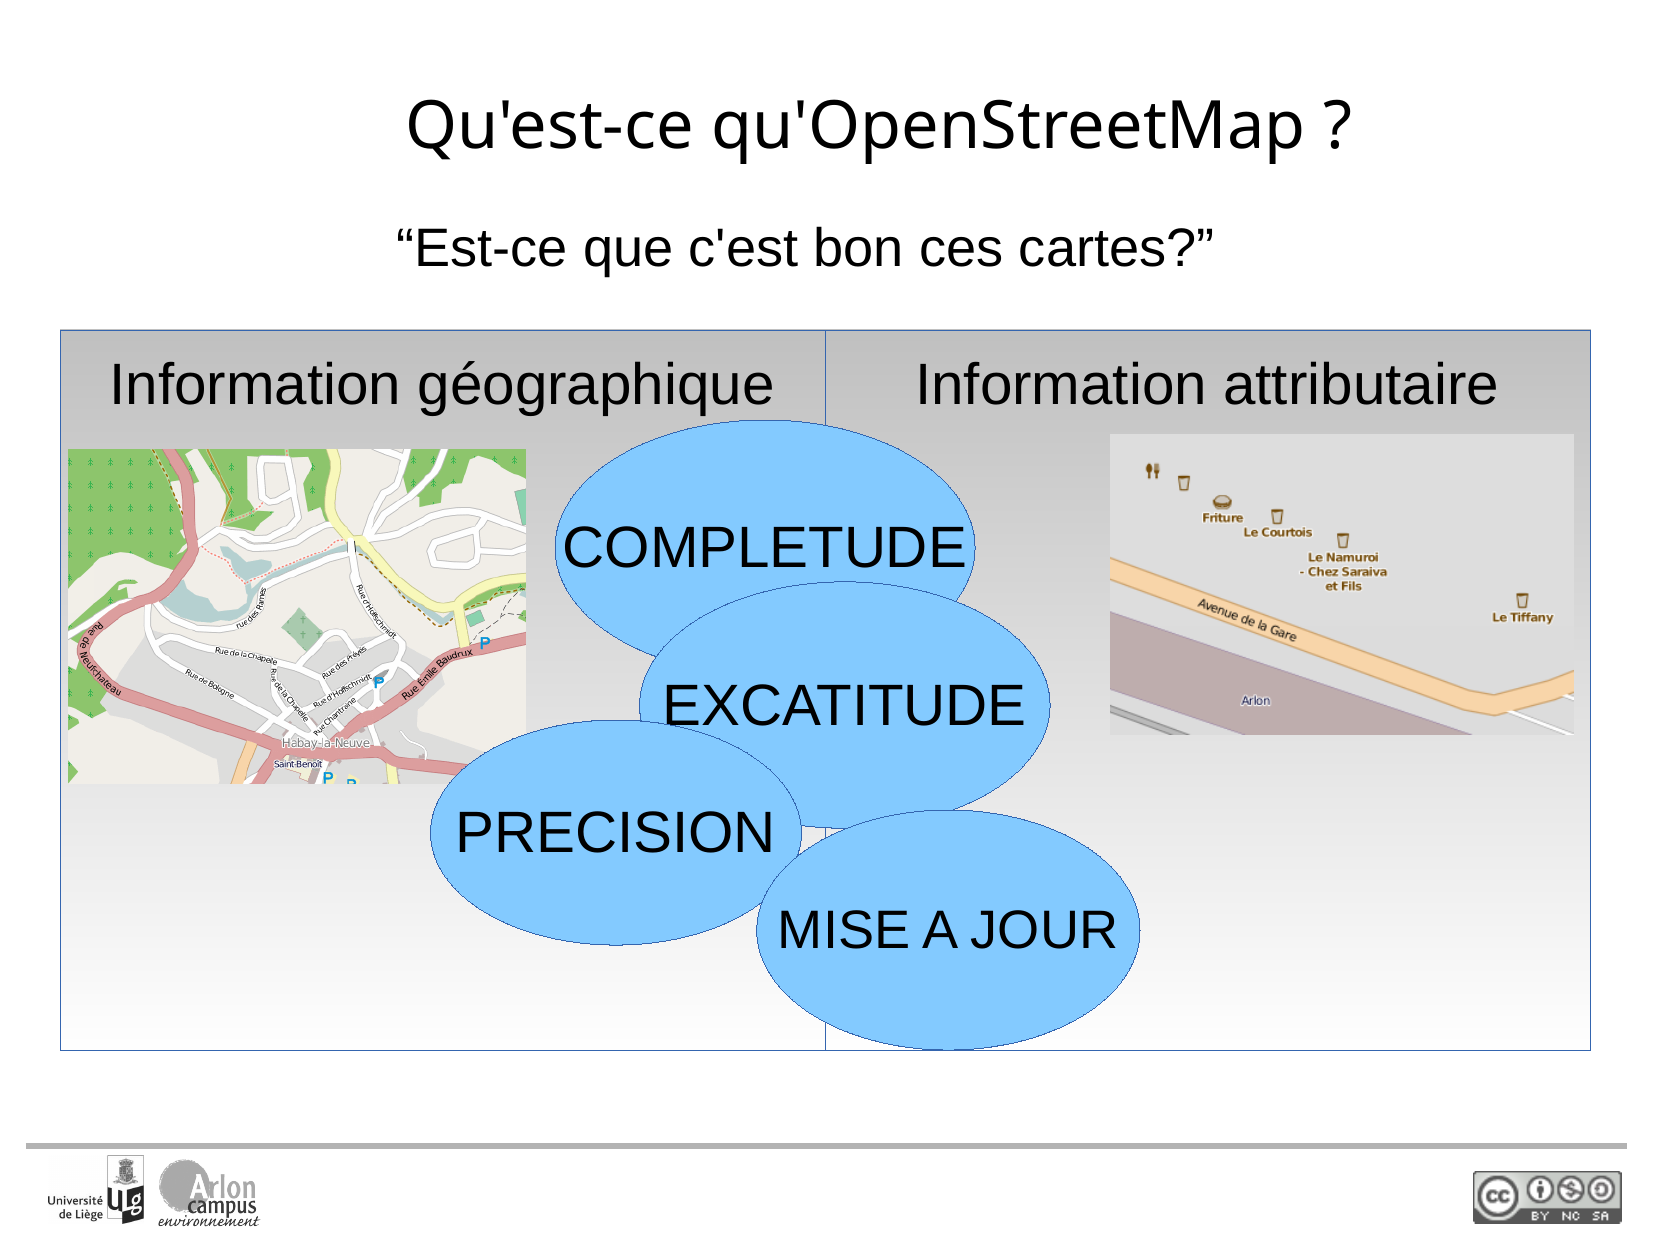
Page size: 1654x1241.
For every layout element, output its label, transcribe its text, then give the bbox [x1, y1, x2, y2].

text_box “Est-ce que c'est bon ces cartes?” [52, 210, 1576, 376]
picture [68, 449, 526, 784]
text_box MISE A JOUR [756, 810, 1141, 1051]
text_box EXCATITUDE [639, 581, 1051, 829]
list [52, 221, 1589, 1107]
picture [48, 1155, 144, 1224]
picture [1110, 434, 1574, 736]
text_box COMPLETUDE [555, 420, 976, 657]
text_box PRECISION [430, 720, 802, 946]
picture [157, 1158, 261, 1227]
title Qu'est-ce qu'OpenStreetMap ? [135, 18, 1624, 226]
